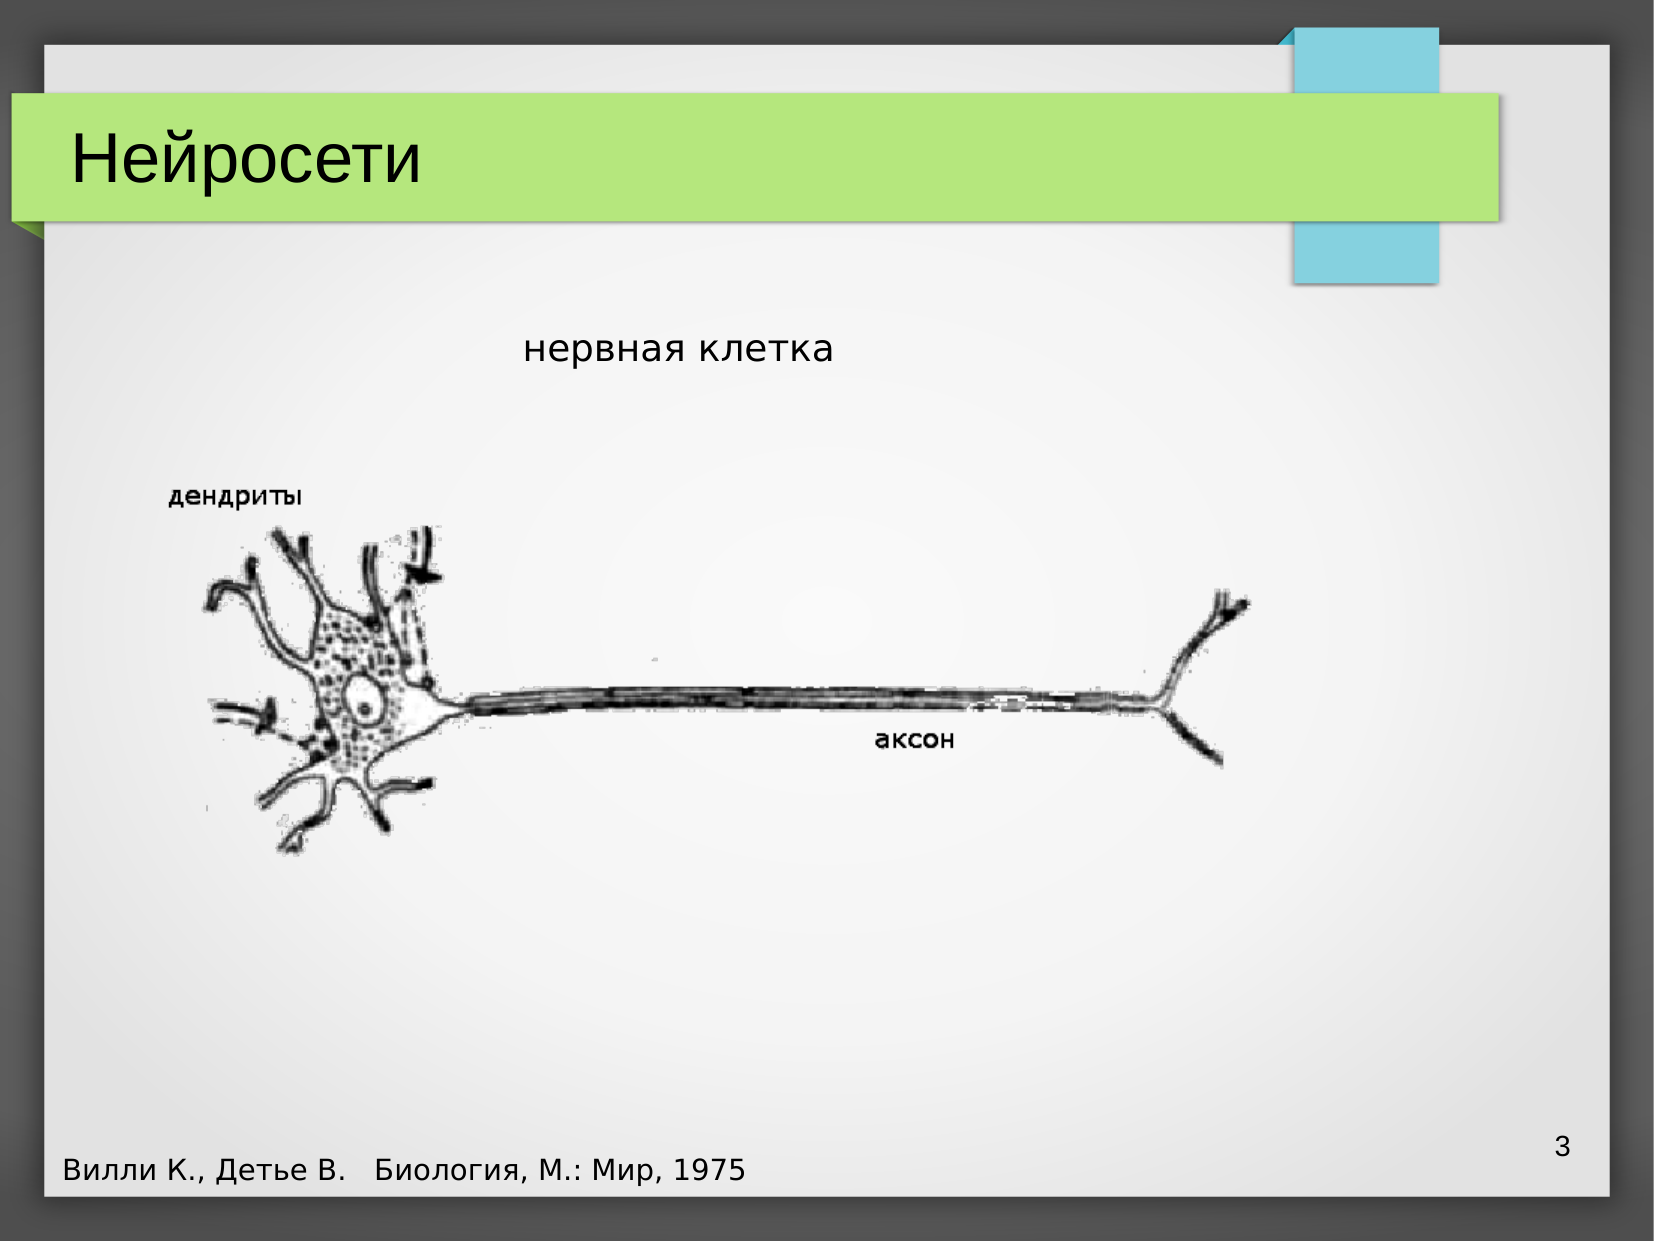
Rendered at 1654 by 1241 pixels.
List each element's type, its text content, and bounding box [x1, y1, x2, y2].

title Нейросети [70, 118, 1205, 199]
text_box нервная клетка [507, 318, 875, 379]
text_box Вилли К., Детье В. Биология, М.: Мир, 1975 [47, 1145, 772, 1195]
picture [0, 0, 1654, 1241]
